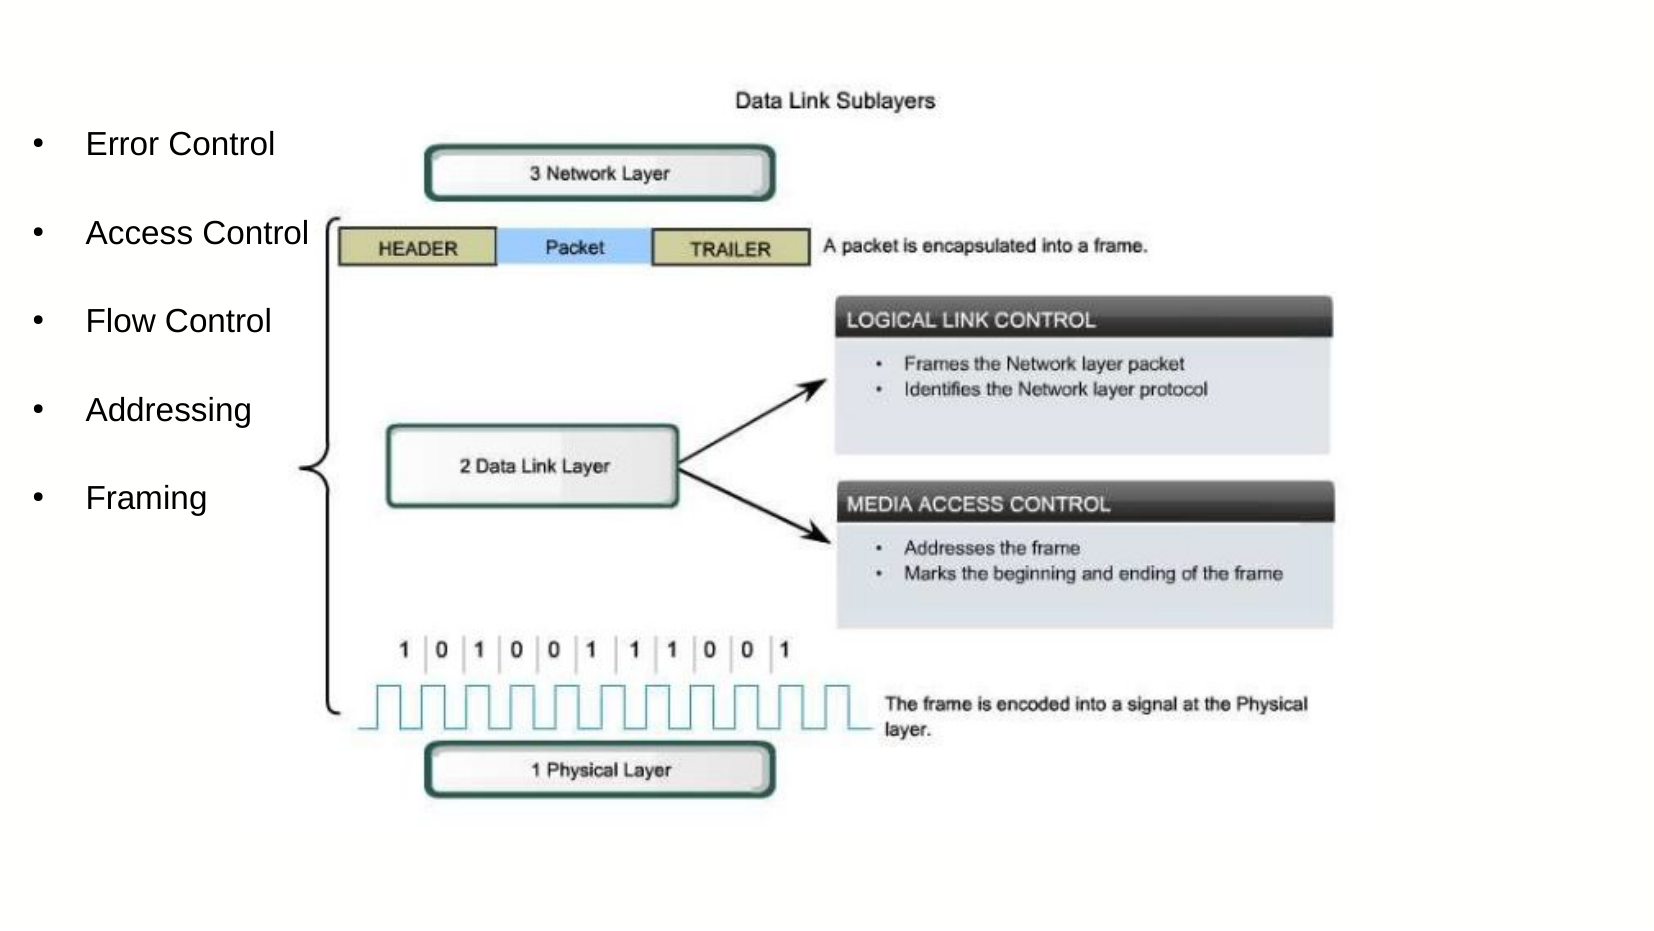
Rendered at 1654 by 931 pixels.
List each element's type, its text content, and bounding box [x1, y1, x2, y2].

text_box Access Control [0, 206, 325, 259]
text_box Addressing [0, 383, 268, 436]
picture [236, 66, 1375, 836]
text_box Flow Control [0, 295, 288, 348]
text_box Error Control [0, 118, 291, 170]
text_box Framing [0, 472, 223, 525]
